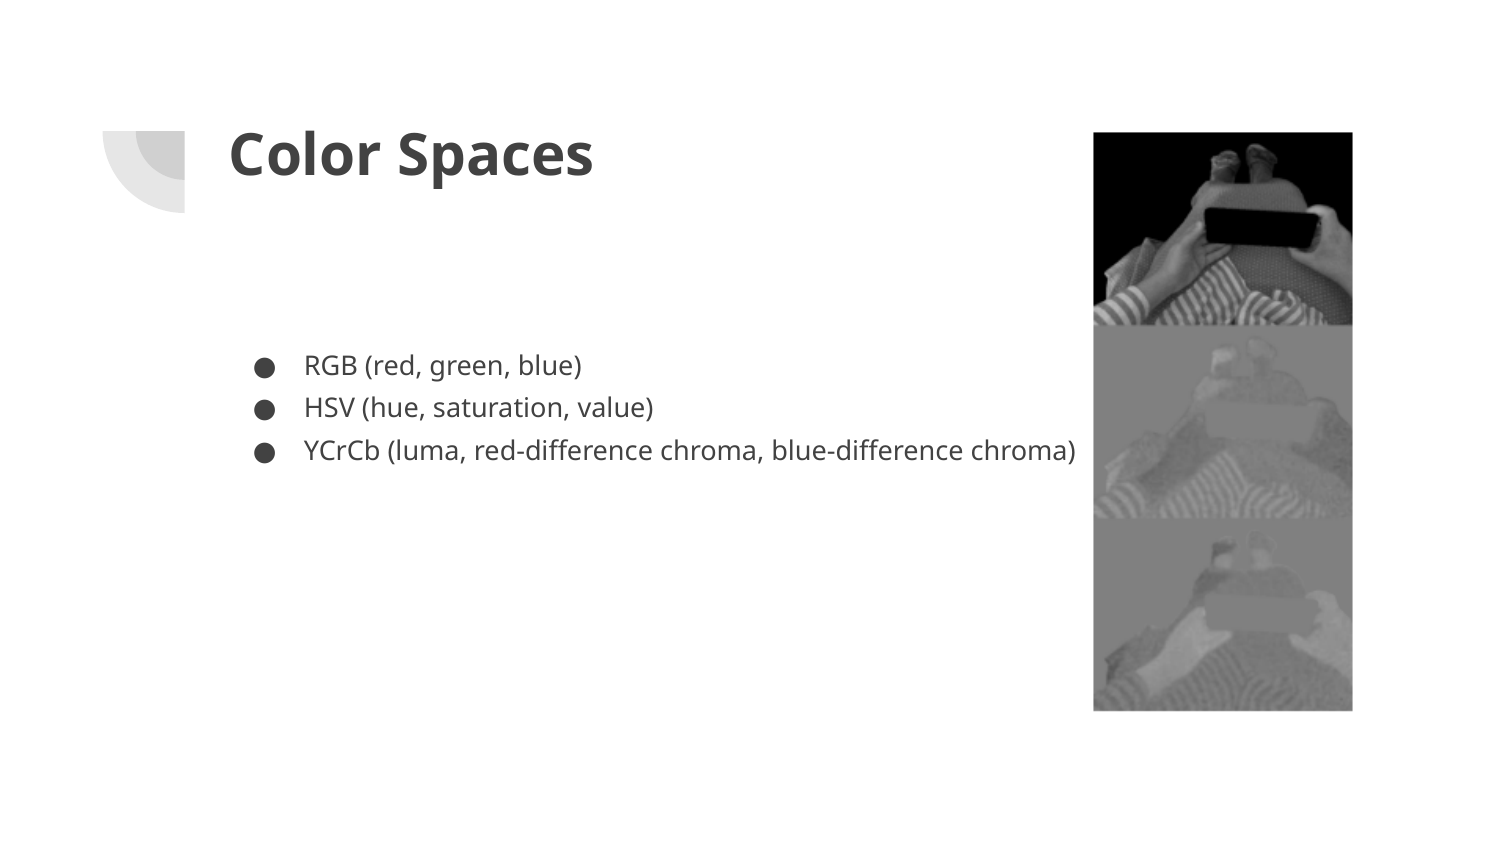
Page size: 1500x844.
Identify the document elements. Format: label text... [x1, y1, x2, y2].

list RGB (red, green, blue) HSV (hue, saturation, value) YCrCb (luma, red-difference chroma, blue-difference chroma) [213, 326, 1368, 744]
picture [1078, 117, 1367, 727]
title Color Spaces [213, 98, 1368, 263]
